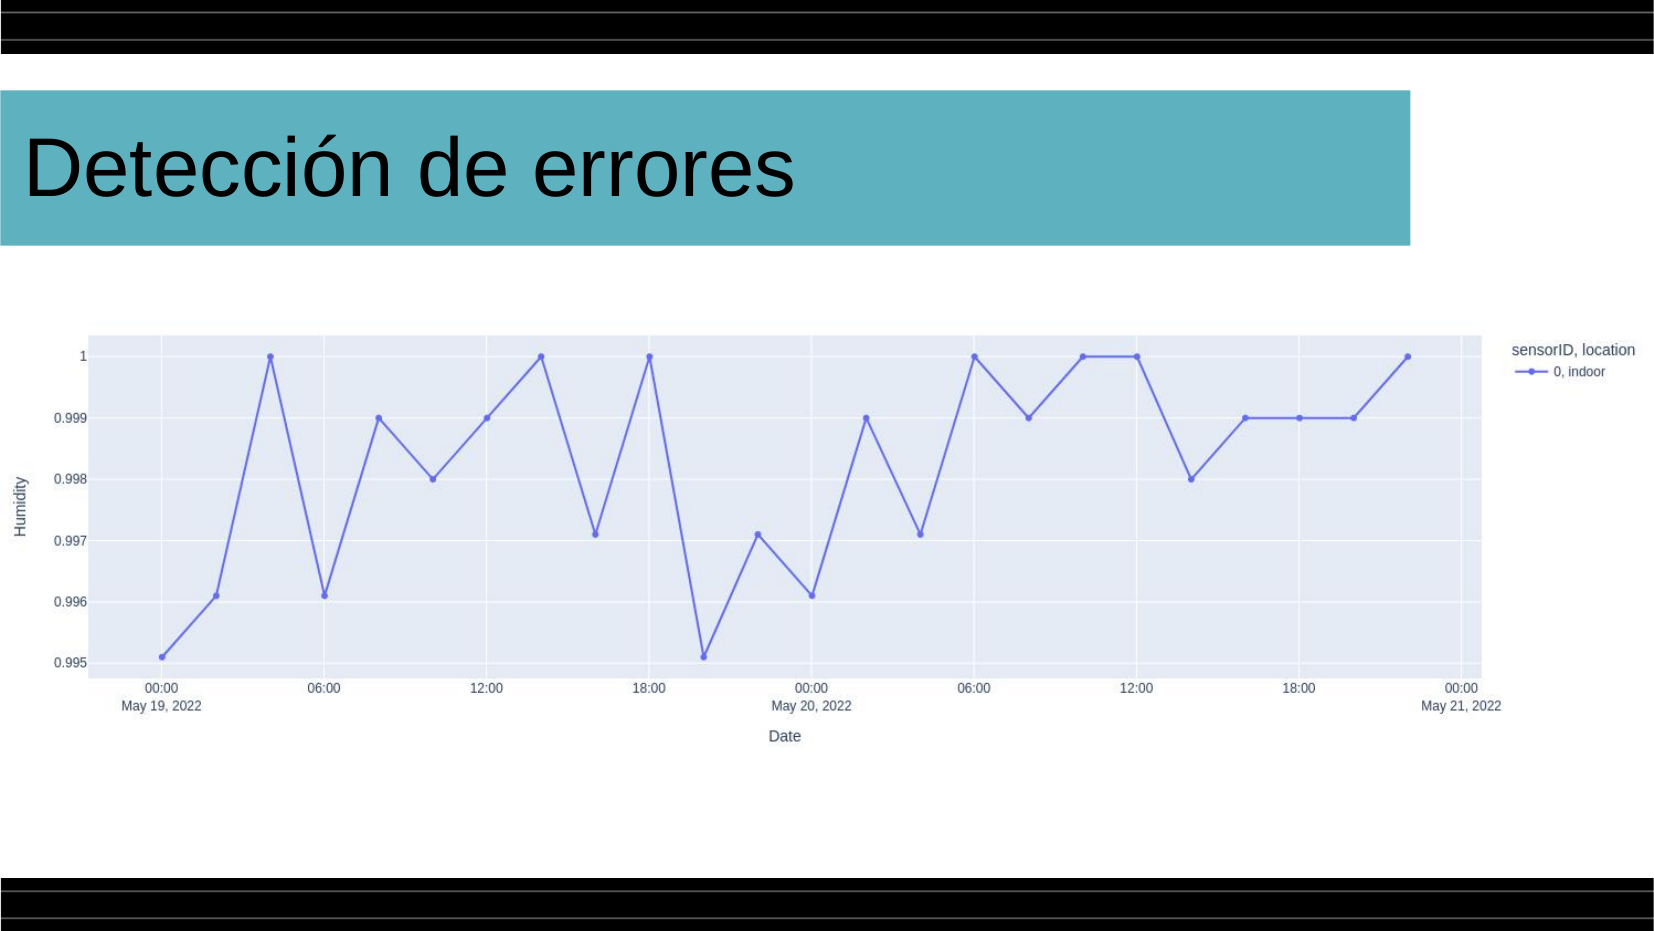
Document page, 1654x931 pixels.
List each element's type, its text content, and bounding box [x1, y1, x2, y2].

title Detección de errores [0, 90, 1411, 246]
picture [0, 0, 1654, 54]
picture [0, 269, 1654, 767]
picture [0, 878, 1654, 931]
